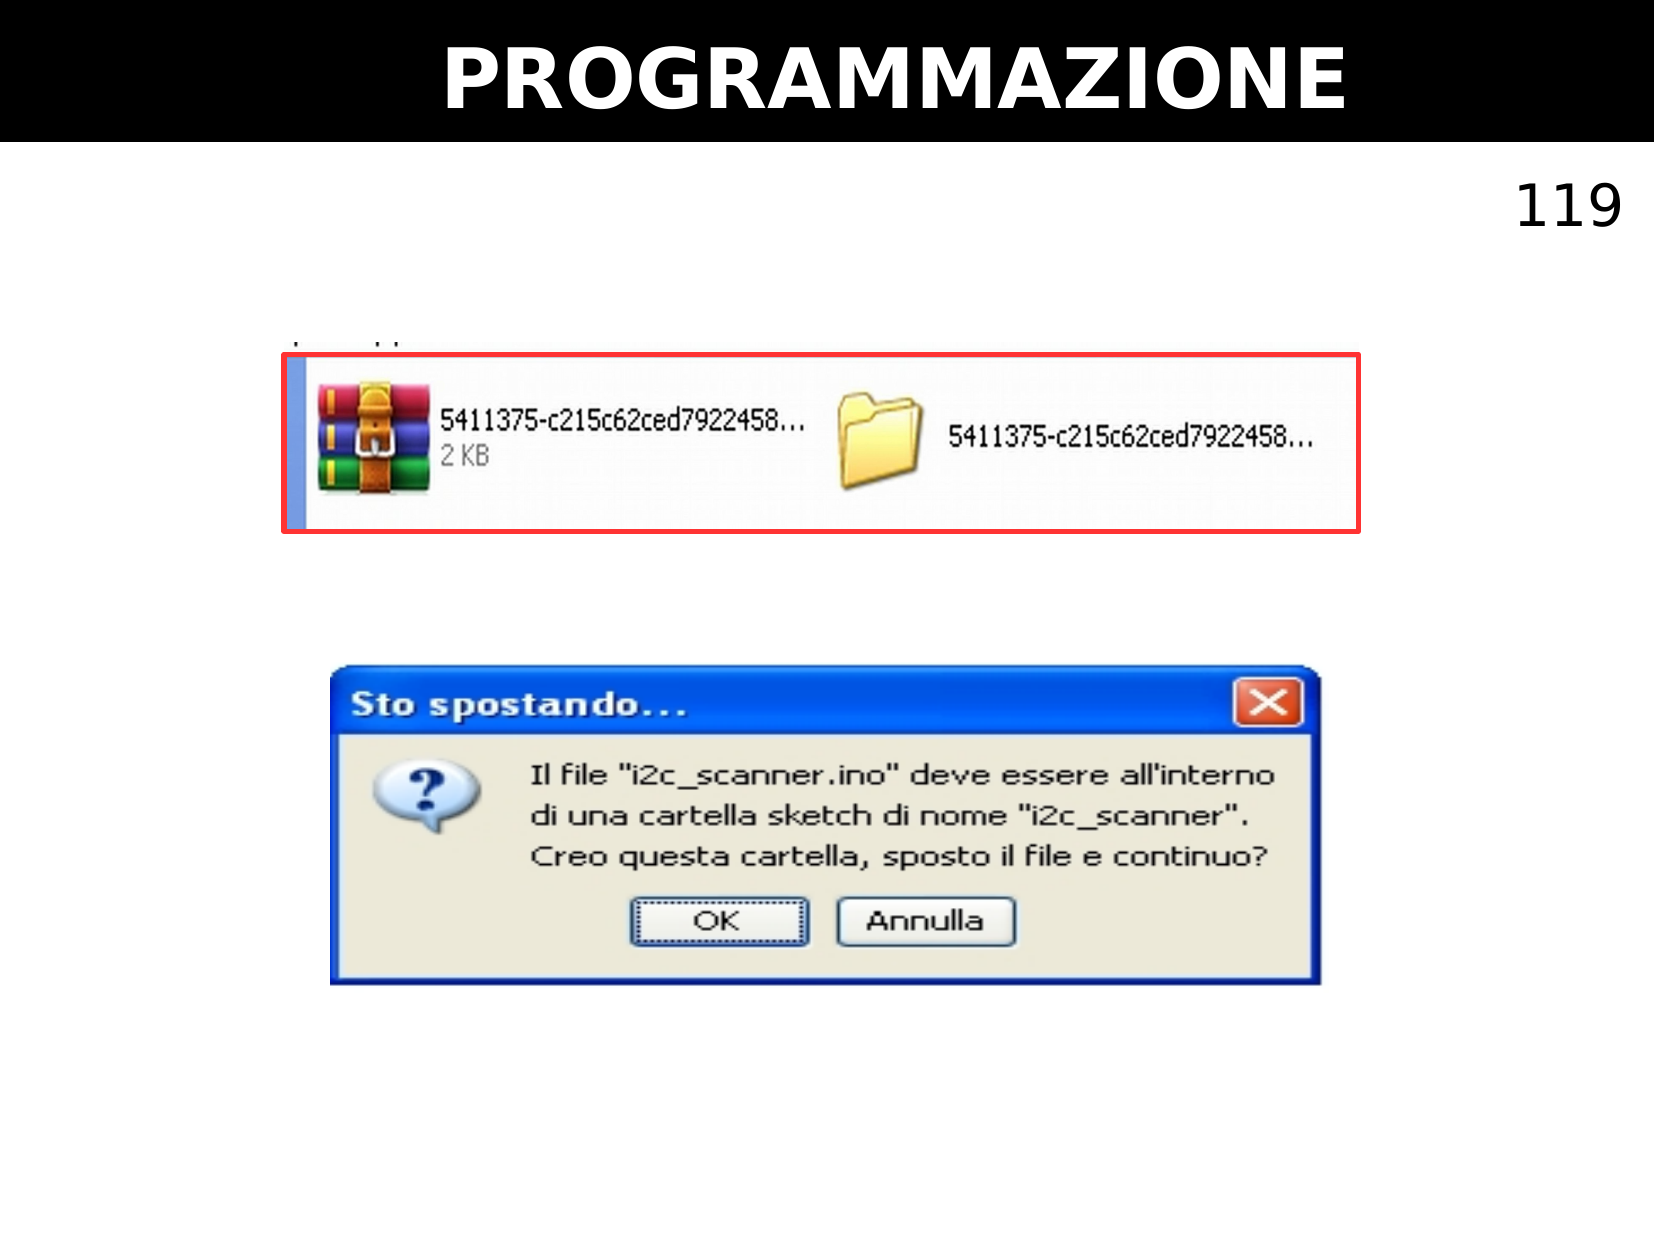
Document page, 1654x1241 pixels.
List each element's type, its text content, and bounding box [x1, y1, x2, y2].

picture [287, 357, 1356, 529]
picture [284, 342, 1359, 352]
text_box 119 [1498, 165, 1640, 249]
text_box [0, 0, 1654, 142]
picture [330, 661, 1329, 993]
text_box PROGRAMMAZIONE [425, 23, 1366, 136]
